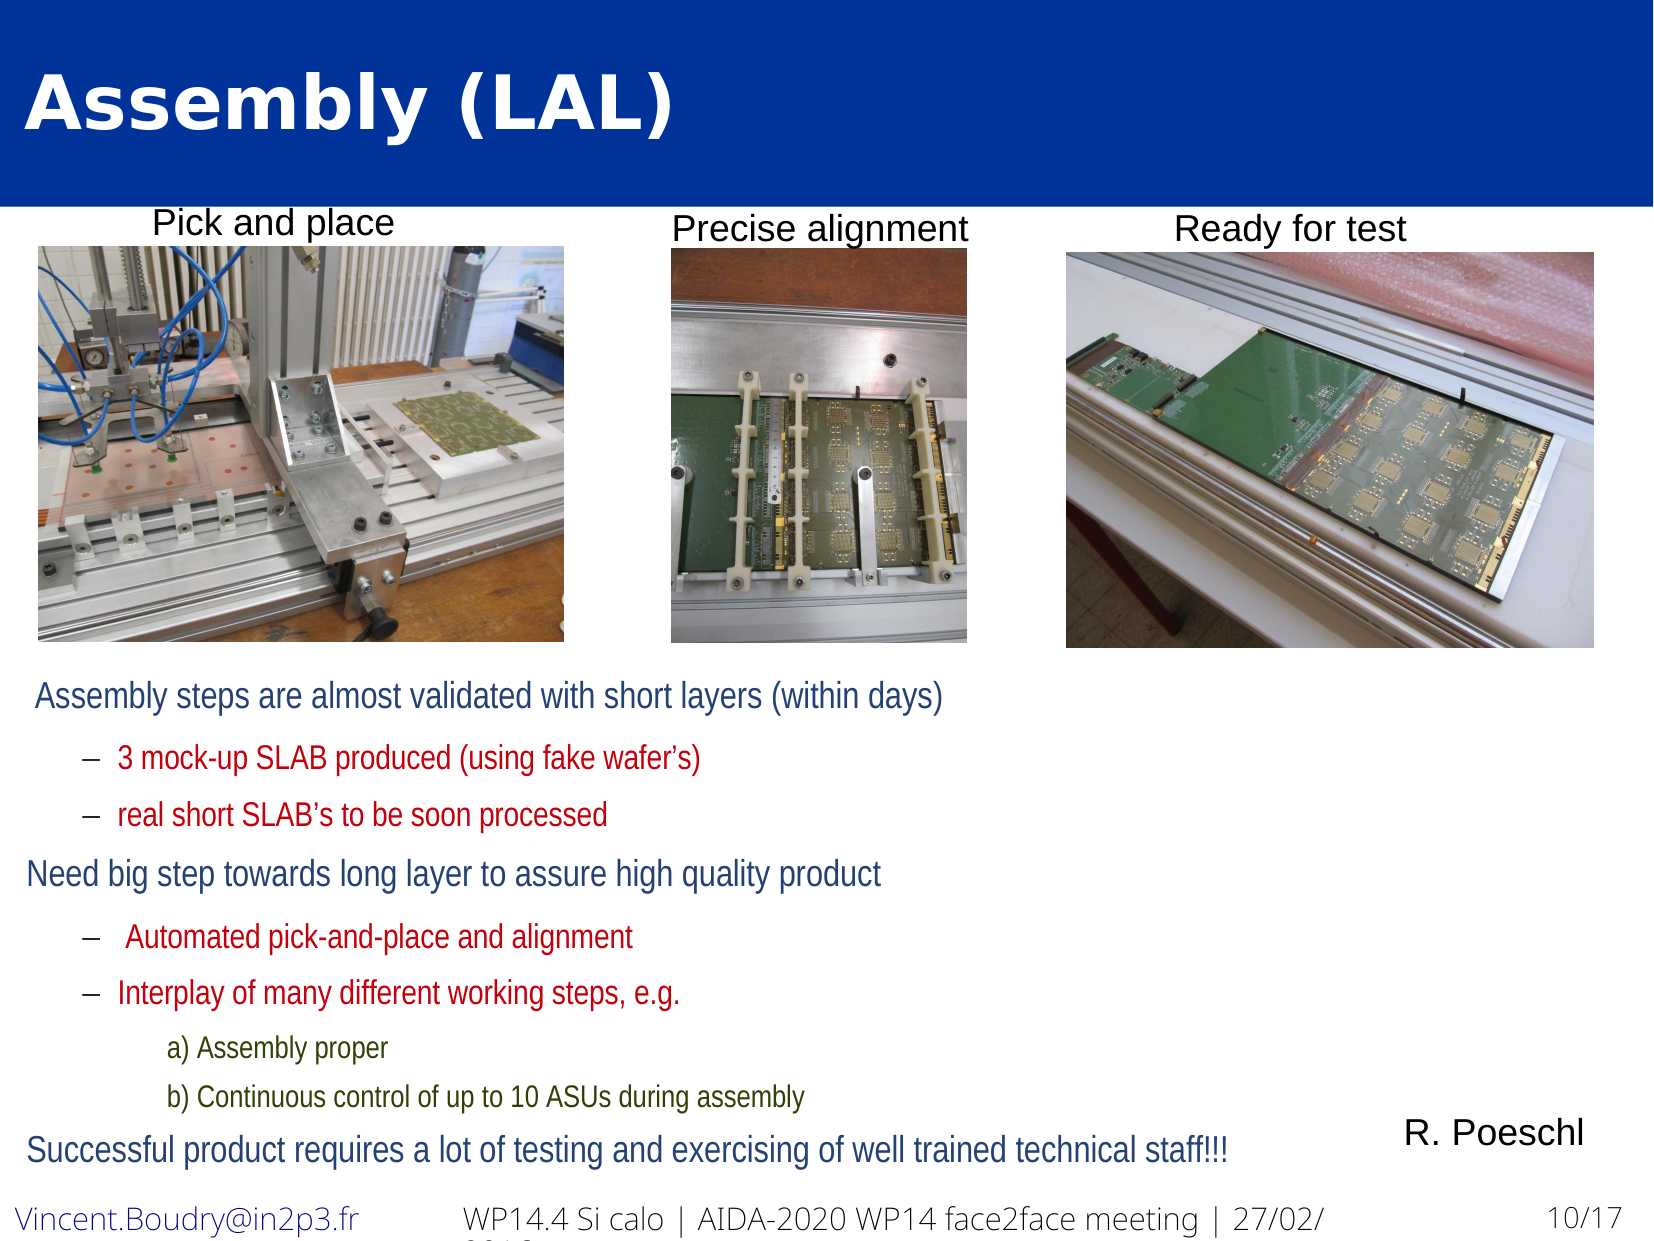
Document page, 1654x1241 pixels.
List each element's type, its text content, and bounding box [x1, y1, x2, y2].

picture [38, 246, 564, 642]
text_box Precise alignment [656, 193, 985, 251]
text_box Pick and place [137, 187, 411, 245]
title Assembly (LAL) [24, 17, 1635, 191]
text_box Ready for test [1158, 193, 1422, 251]
text_box R. Poeschl [1388, 1103, 1600, 1161]
picture [1066, 252, 1594, 648]
picture [671, 251, 967, 643]
list Assembly steps are almost validated with short layers (within days) 3 mock-up SLAB produced (using fake wafer’s) real short SLAB’s to be soon processed Need big step towards long layer to assure high quality product Automated pick-and-place and alignment Interplay of many different working steps, e.g. a) Assembly proper b) Continuous control of up to 10 ASUs during assembly Successful product requires a lot of testing and exercising of well trained technical staff!!! [26, 673, 1631, 1172]
